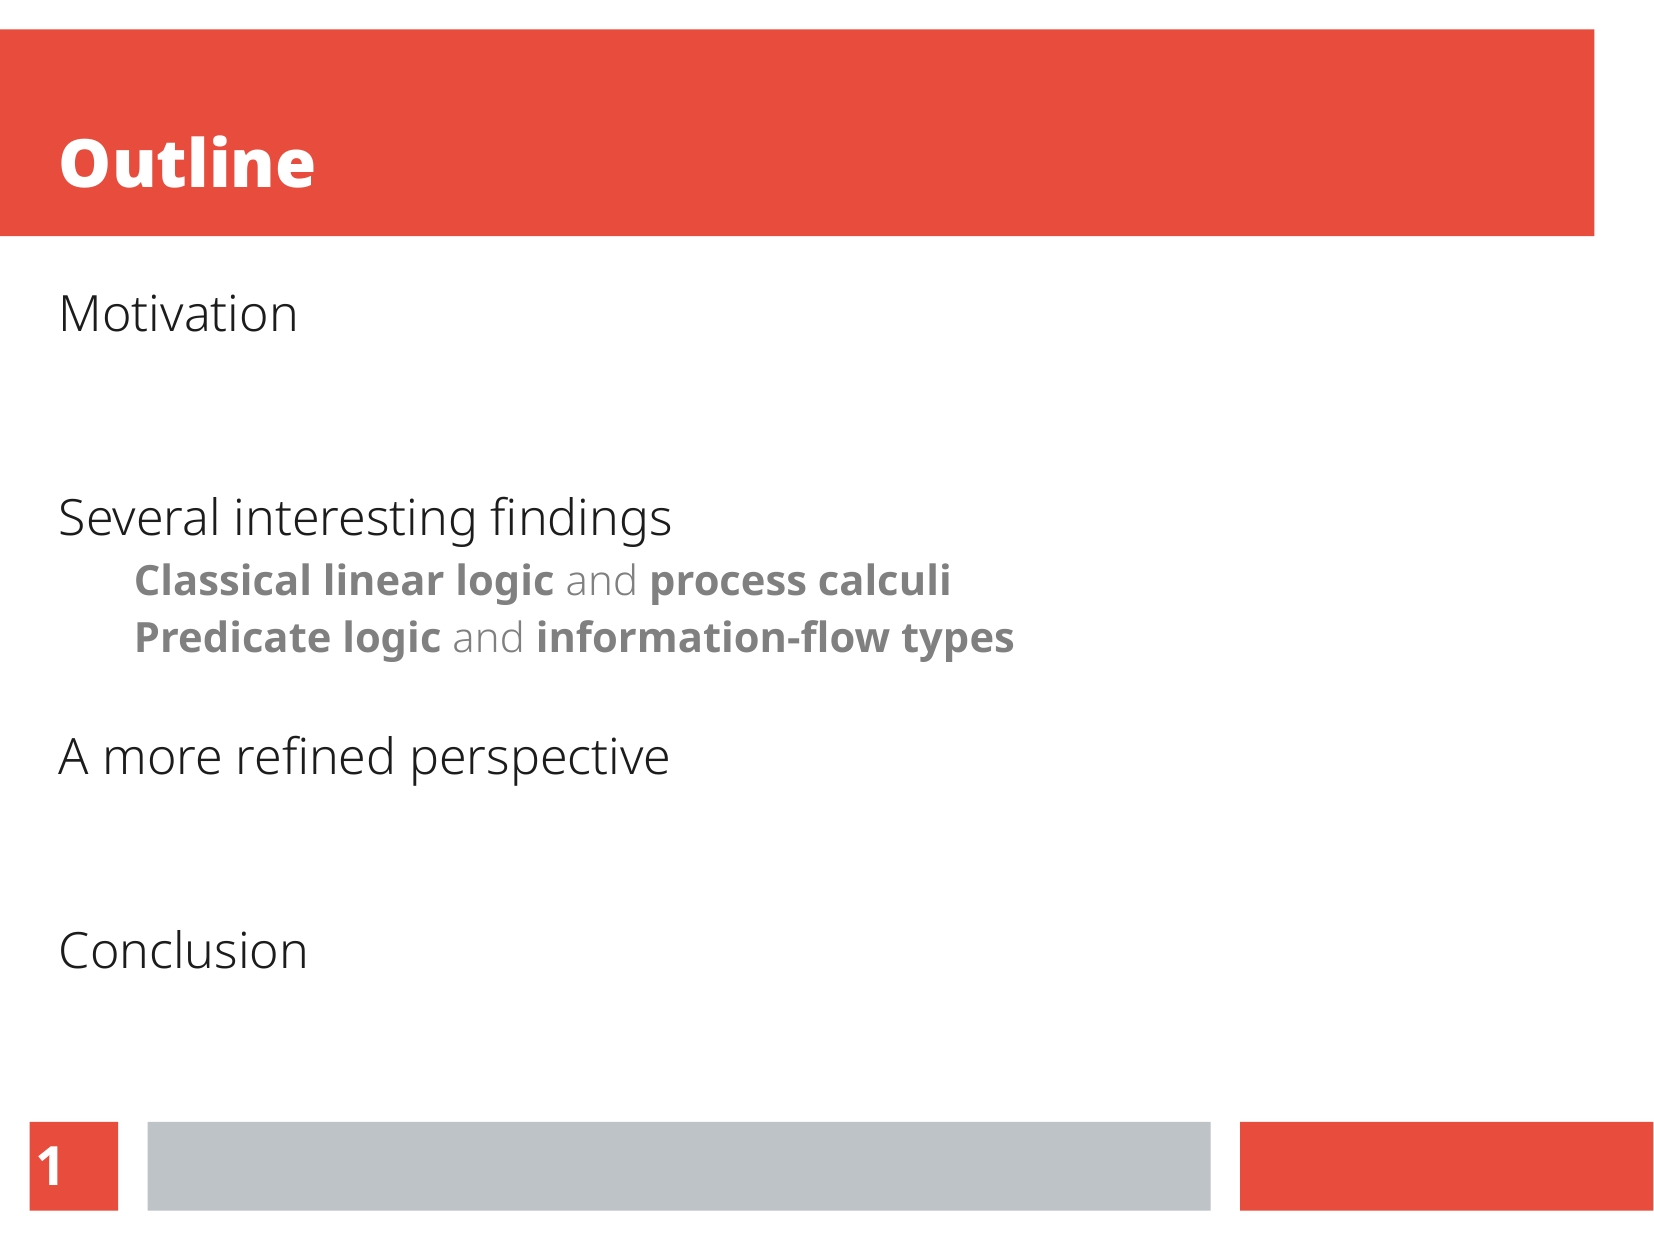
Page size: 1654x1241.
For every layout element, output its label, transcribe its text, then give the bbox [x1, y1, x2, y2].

text_box 1 [20, 1119, 254, 1210]
title Outline [59, 58, 1595, 207]
subtitle Motivation Several interesting findings Classical linear logic and process calculi Predicate logic and information-flow types A more refined perspective Conclusion [59, 277, 1565, 1046]
